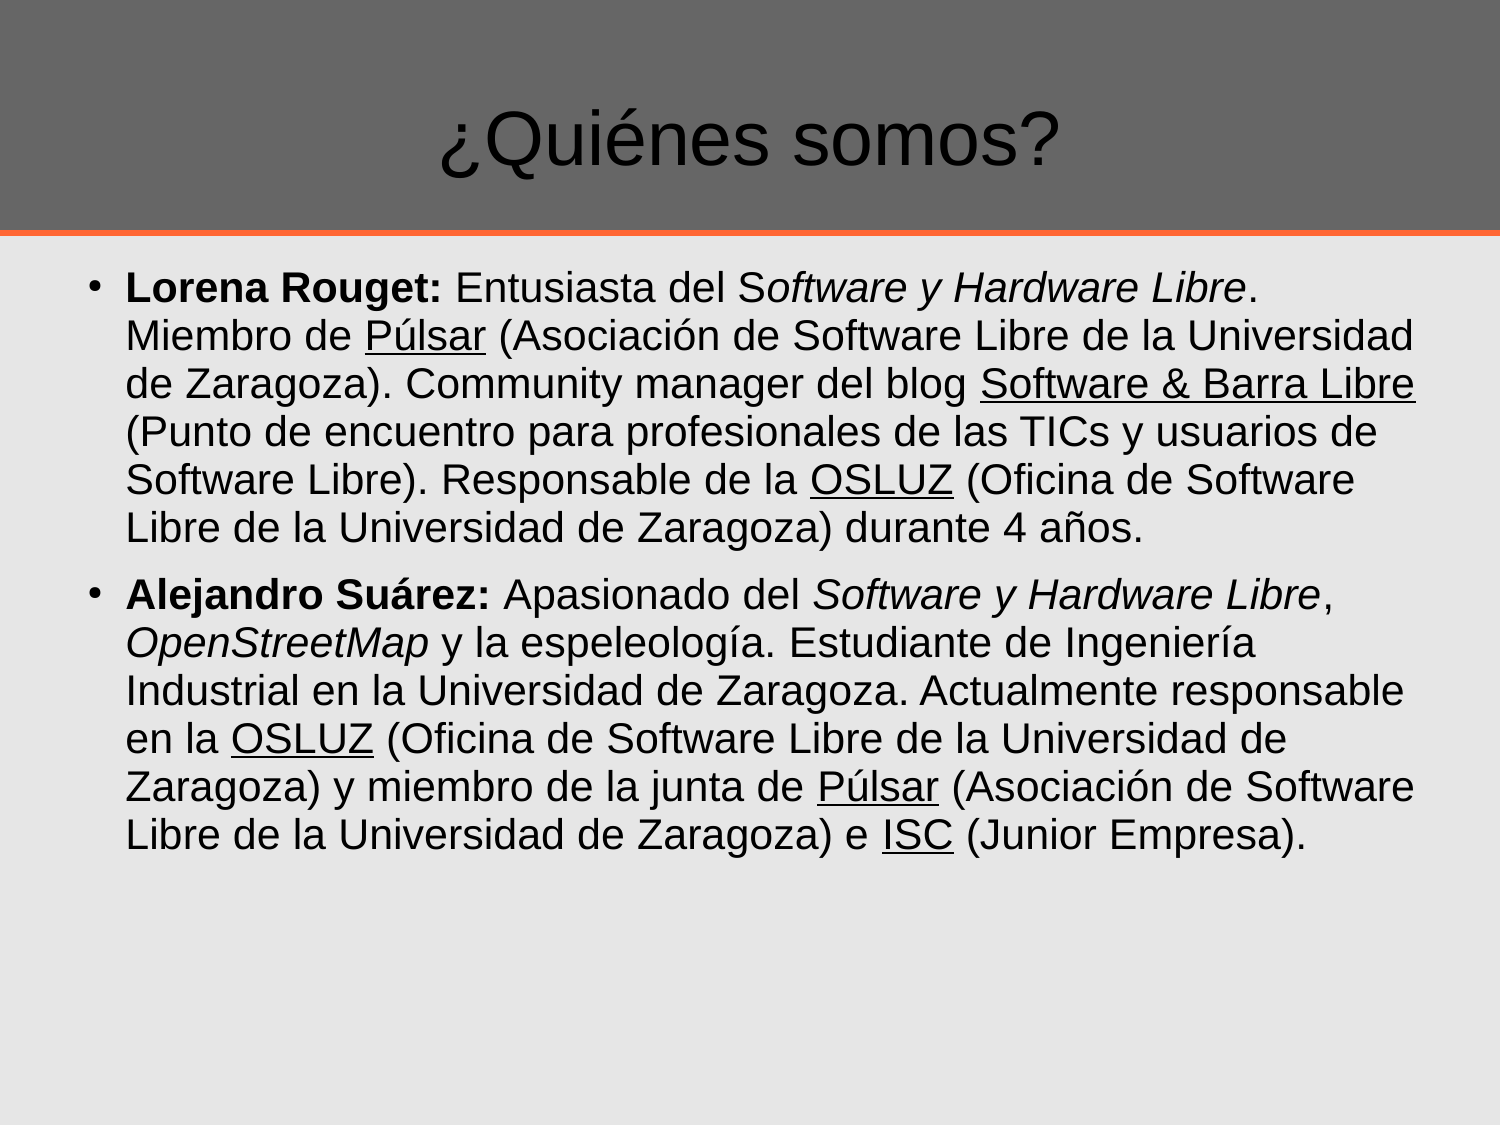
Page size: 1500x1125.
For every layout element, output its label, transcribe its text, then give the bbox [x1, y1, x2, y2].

list Lorena Rouget: Entusiasta del Software y Hardware Libre. Miembro de Púlsar (Asociación de Software Libre de la Universidad de Zaragoza). Community manager del blog Software & Barra Libre (Punto de encuentro para profesionales de las TICs y usuarios de Software Libre). Responsable de la OSLUZ (Oficina de Software Libre de la Universidad de Zaragoza) durante 4 años. Alejandro Suárez: Apasionado del Software y Hardware Libre, OpenStreetMap y la espeleología. Estudiante de Ingeniería Industrial en la Universidad de Zaragoza. Actualmente responsable en la OSLUZ (Oficina de Software Libre de la Universidad de Zaragoza) y miembro de la junta de Púlsar (Asociación de Software Libre de la Universidad de Zaragoza) e ISC (Junior Empresa). [75, 263, 1425, 916]
title ¿Quiénes somos? [75, 44, 1425, 233]
